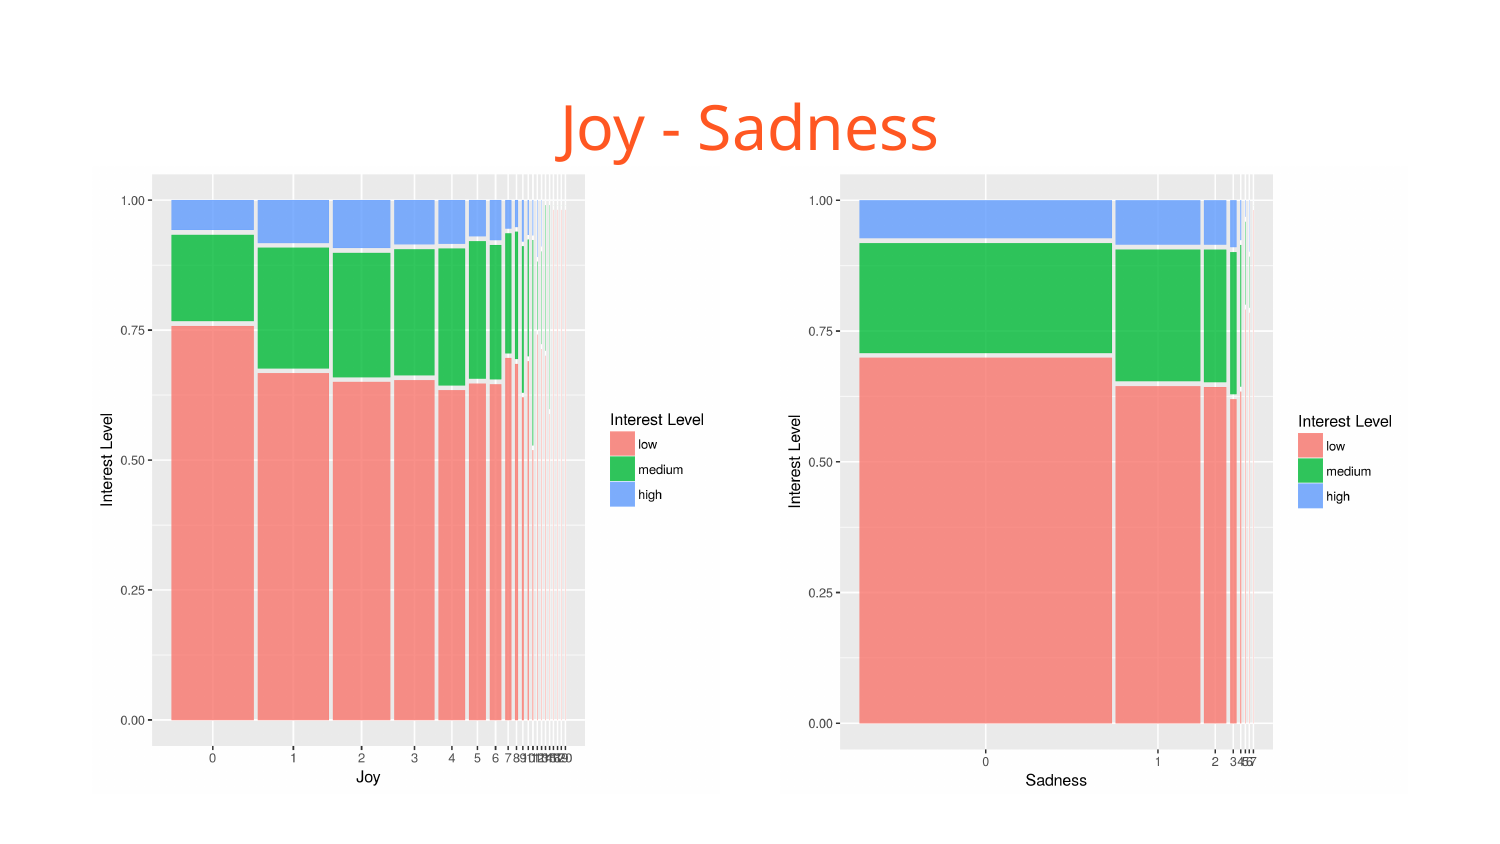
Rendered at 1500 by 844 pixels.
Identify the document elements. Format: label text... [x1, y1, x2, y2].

title Joy - Sadness [51, 72, 1449, 167]
picture [92, 166, 720, 794]
picture [780, 166, 1408, 794]
